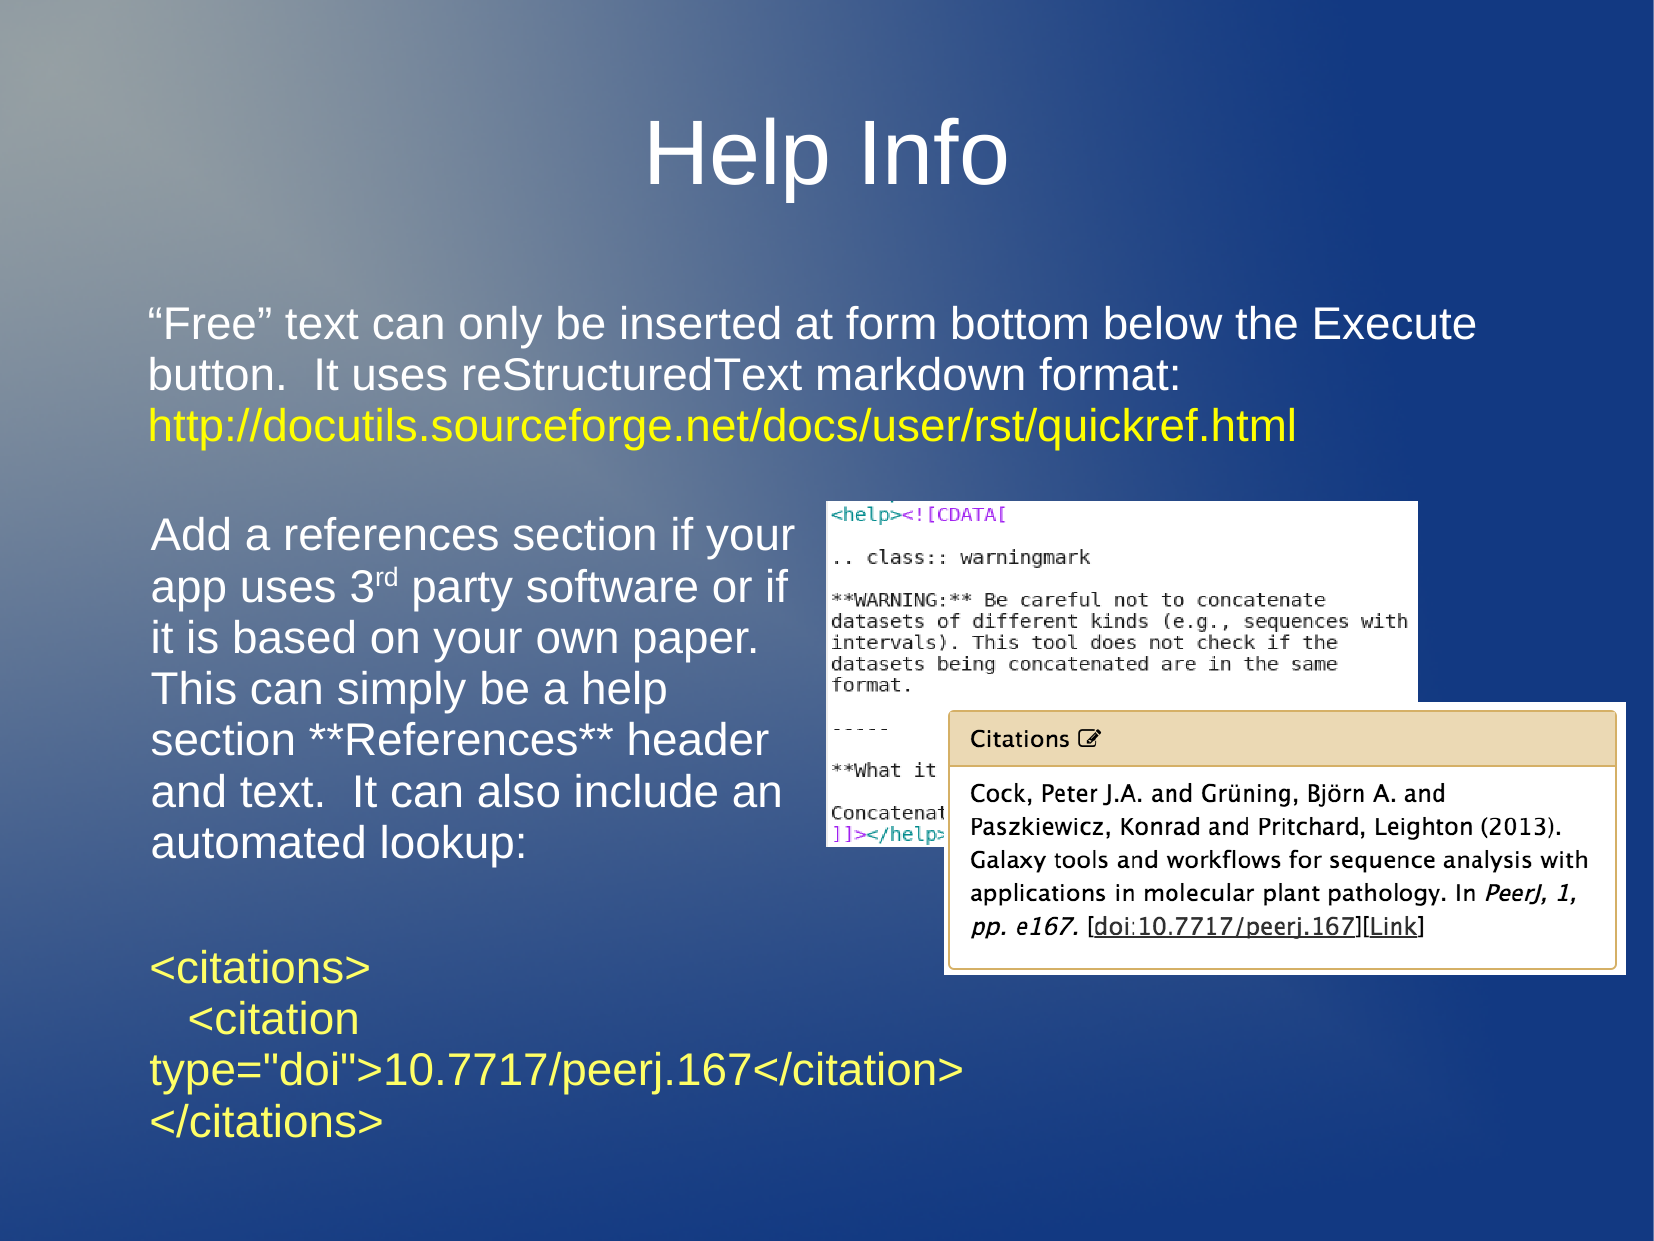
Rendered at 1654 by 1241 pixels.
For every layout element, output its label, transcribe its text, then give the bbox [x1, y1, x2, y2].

title Help Info [82, 49, 1571, 257]
list “Free” text can only be inserted at form bottom below the Execute button. It uses reStructuredText markdown format: http://docutils.sourceforge.net/docs/user/rst/quickref.html [147, 297, 1536, 473]
text_box Add a references section if your app uses 3rd party software or if it is based on your own paper. This can simply be a help section **References** header and text. It can also include an automated lookup: [135, 501, 827, 934]
text_box <citations> <citation type="doi">10.7717/peerj.167</citation> </citations> [134, 934, 1202, 1102]
picture [0, 0, 1654, 1241]
